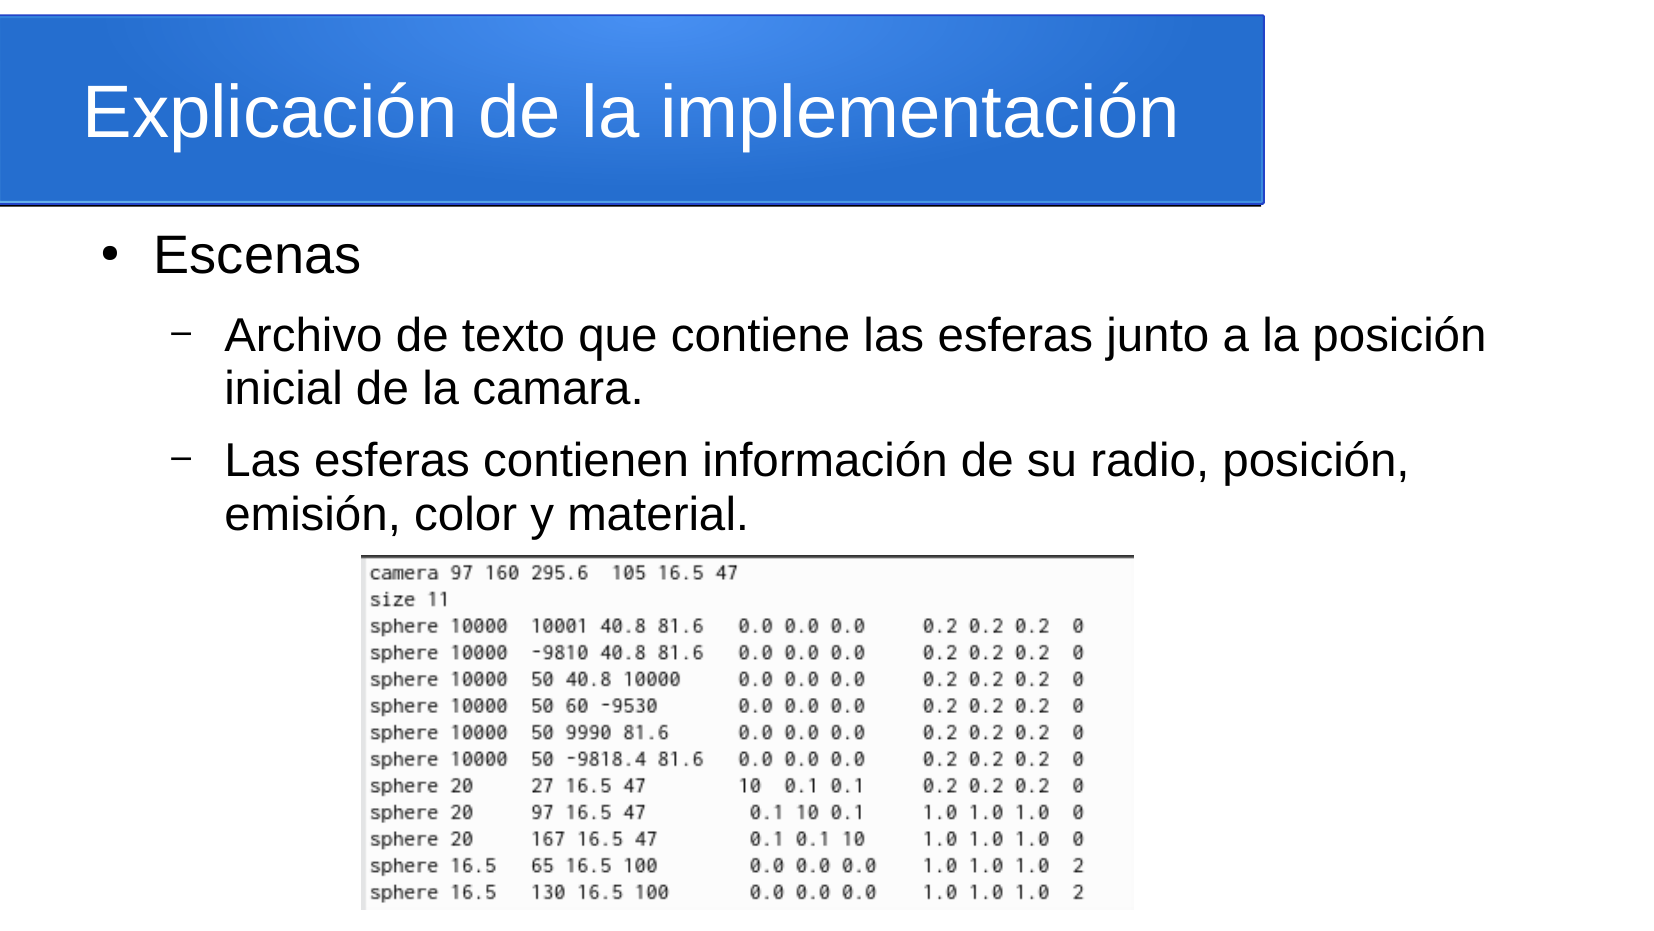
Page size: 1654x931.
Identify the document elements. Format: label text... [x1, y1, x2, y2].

list Escenas Archivo de texto que contiene las esferas junto a la posición inicial de la camara. Las esferas contienen información de su radio, posición, emisión, color y material. [82, 224, 1571, 764]
title Explicación de la implementación [82, 35, 1235, 189]
picture [361, 555, 1134, 910]
